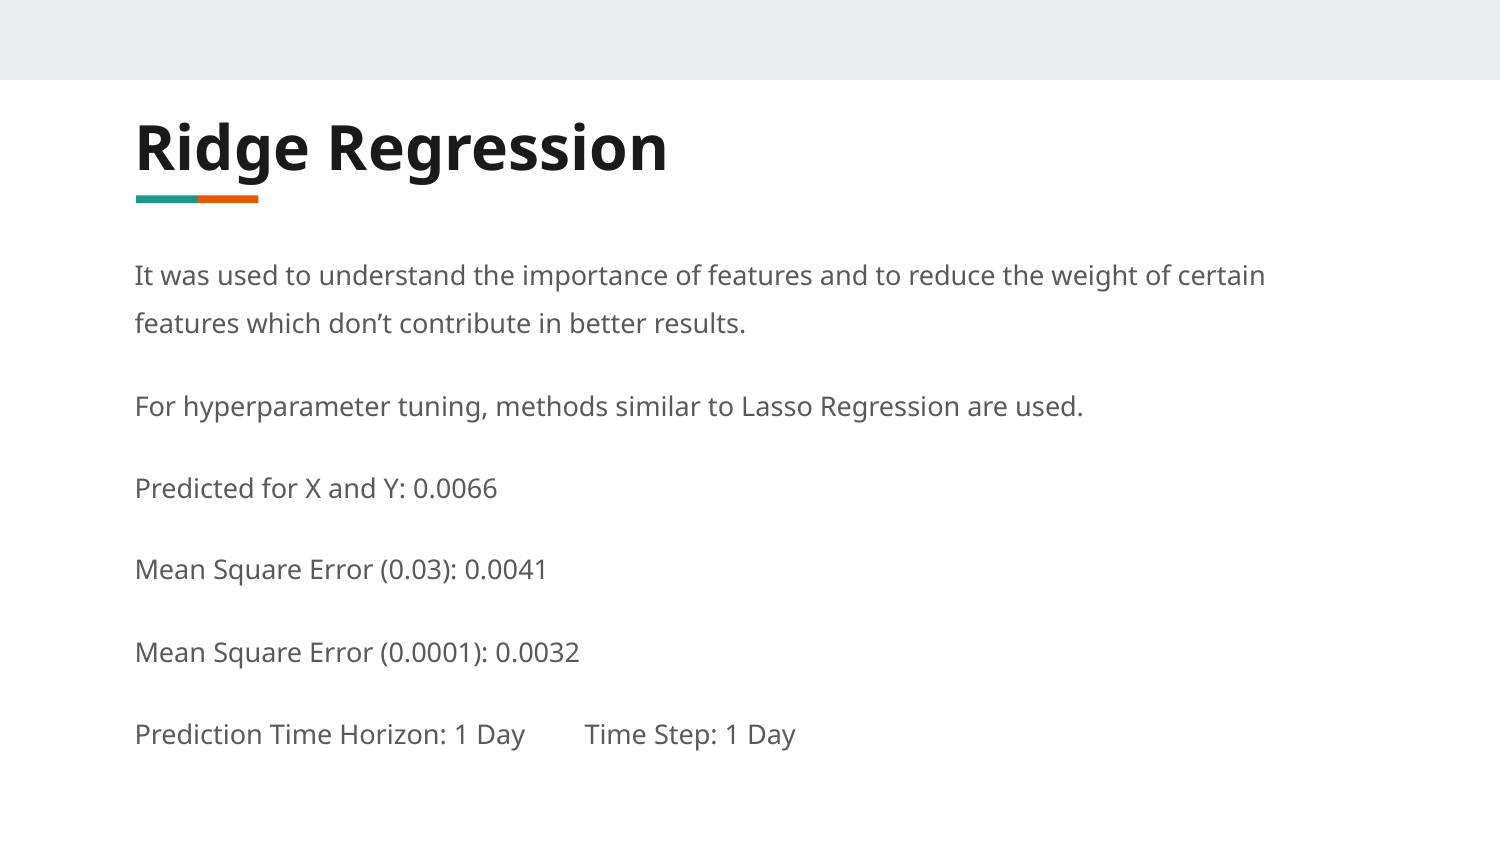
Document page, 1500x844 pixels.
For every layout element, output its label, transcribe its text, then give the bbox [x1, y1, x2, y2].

list It was used to understand the importance of features and to reduce the weight of certain features which don’t contribute in better results. For hyperparameter tuning, methods similar to Lasso Regression are used. Predicted for X and Y: 0.0066 Mean Square Error (0.03): 0.0041 Mean Square Error (0.0001): 0.0032 Prediction Time Horizon: 1 Day Time Step: 1 Day [119, 226, 1381, 598]
title Ridge Regression [119, 92, 1381, 181]
